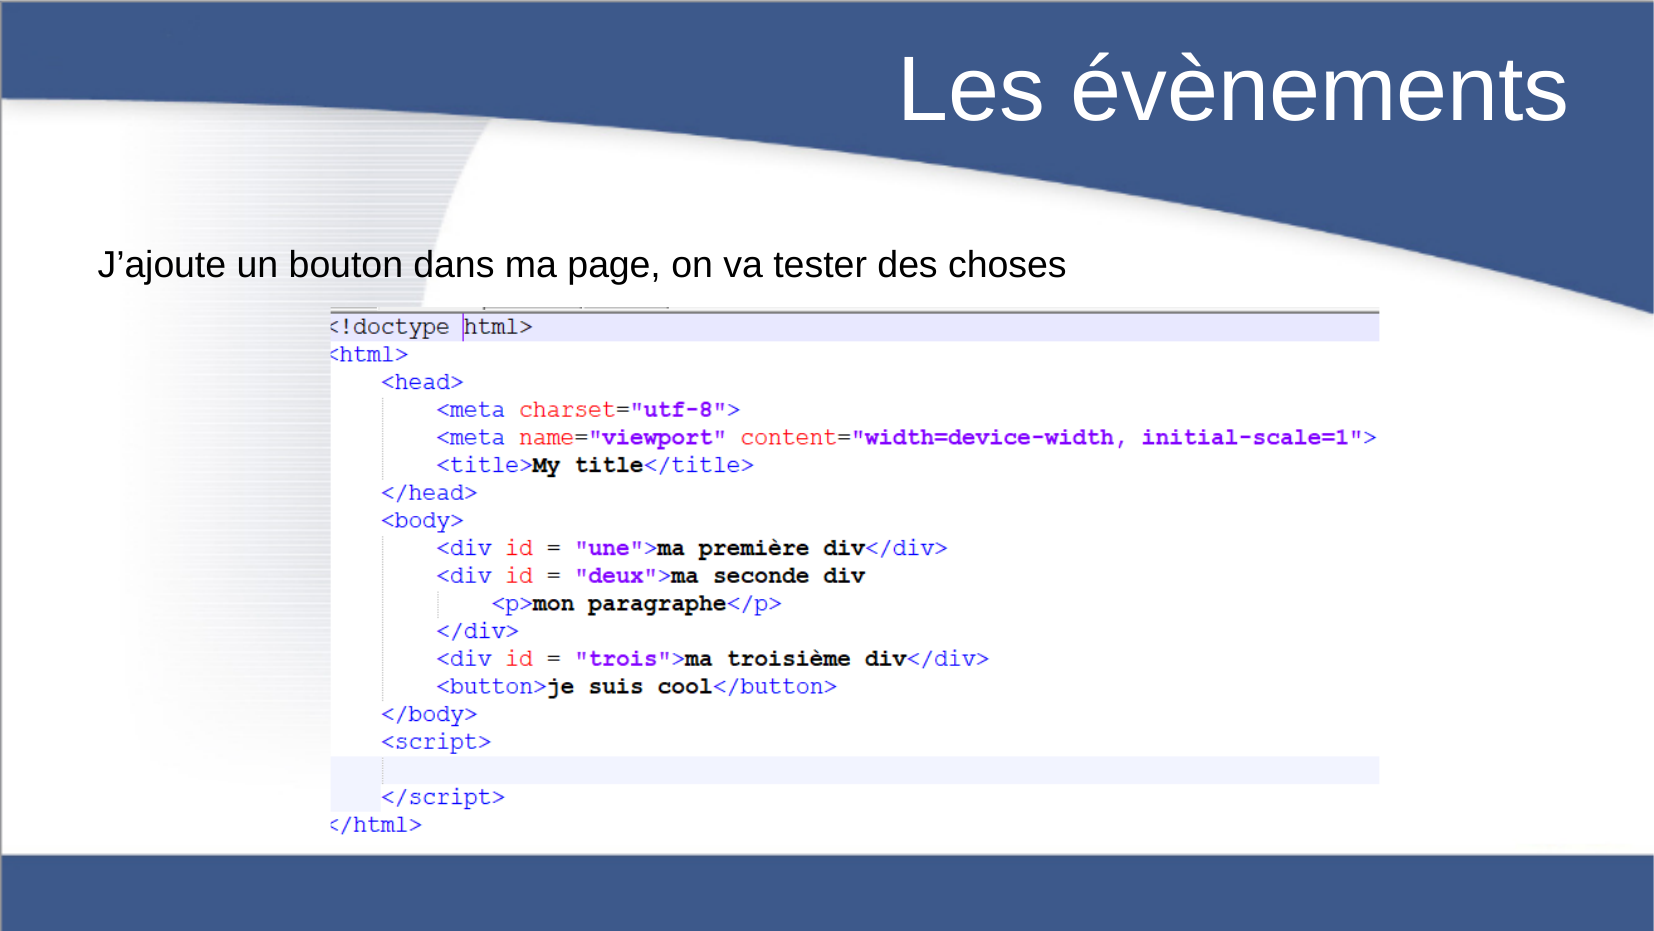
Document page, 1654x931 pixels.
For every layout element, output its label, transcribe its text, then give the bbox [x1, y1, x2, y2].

text_box J’ajoute un bouton dans ma page, on va tester des choses [82, 236, 1548, 745]
title Les évènements [82, 37, 1571, 193]
picture [0, 0, 1654, 931]
